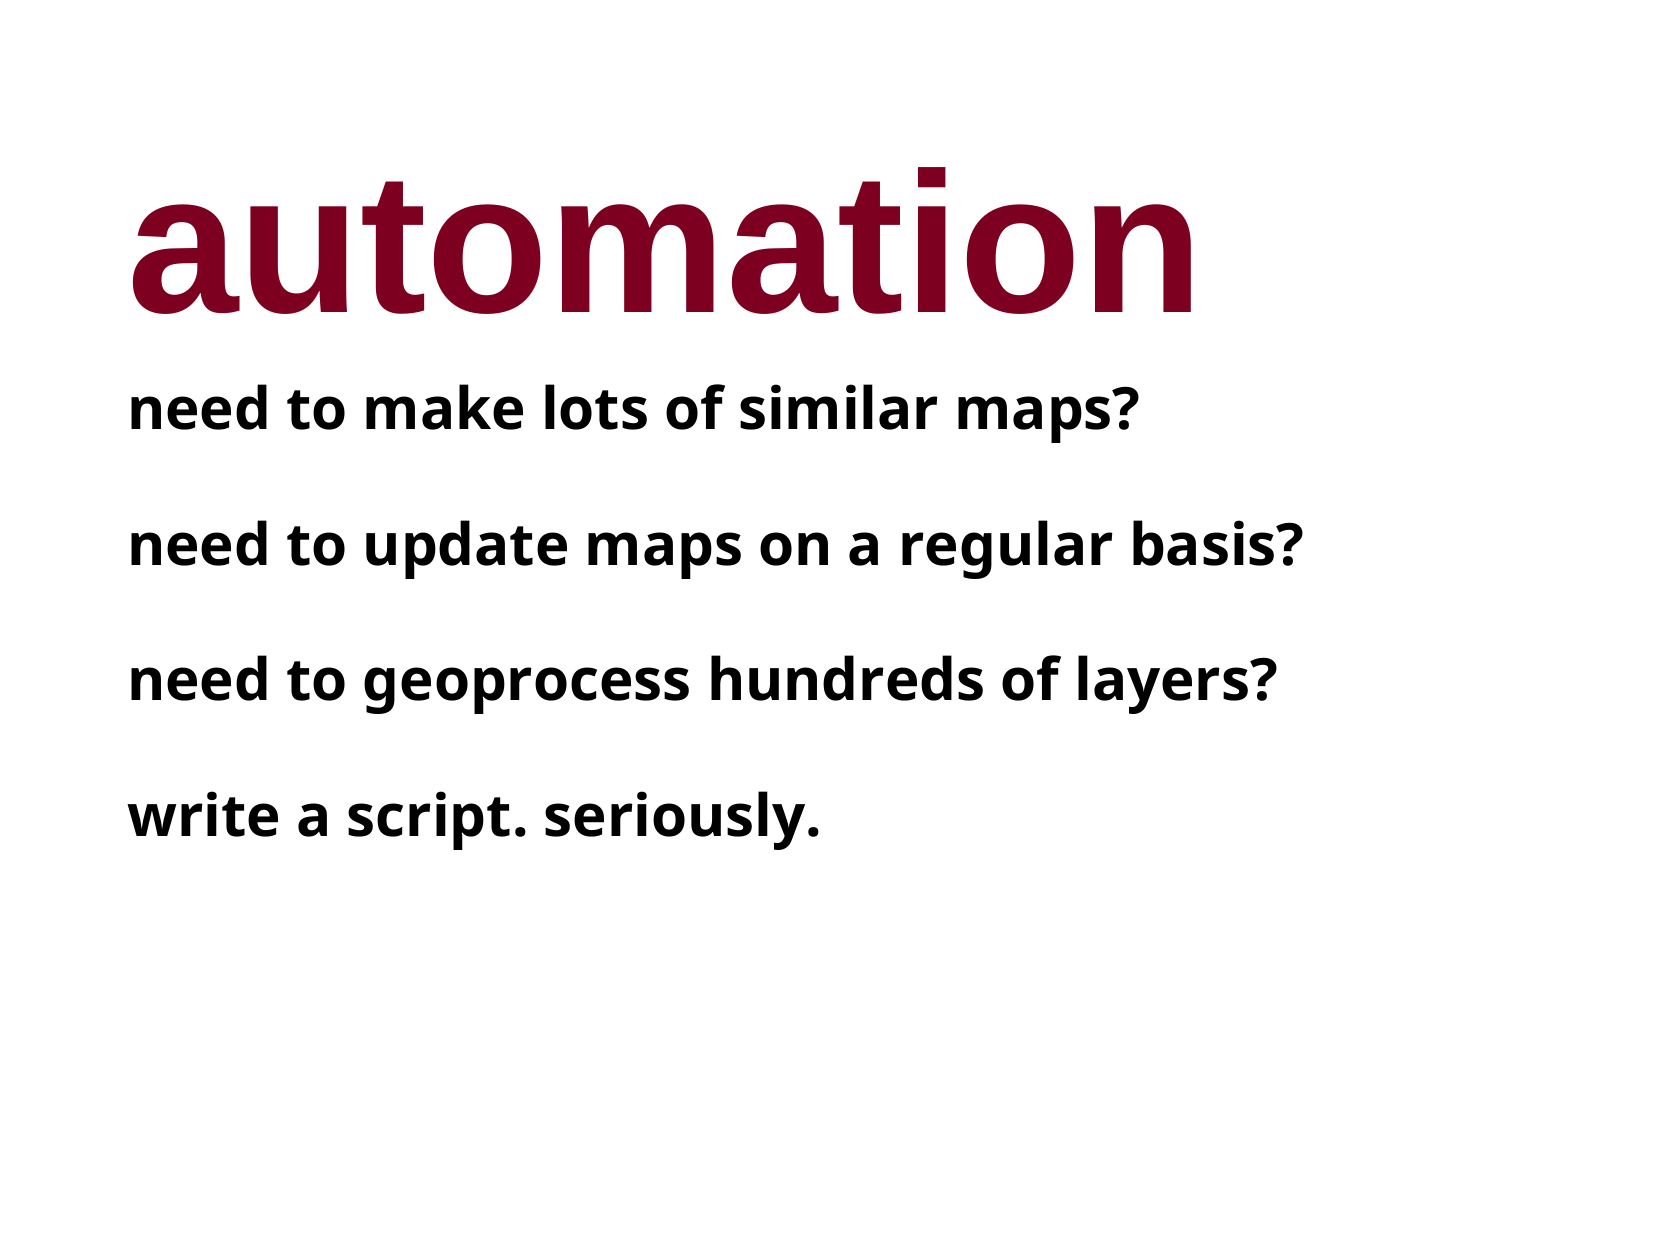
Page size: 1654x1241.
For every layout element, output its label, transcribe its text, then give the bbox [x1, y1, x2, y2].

text_box need to make lots of similar maps? need to update maps on a regular basis? need to geoprocess hundreds of layers? write a script. seriously. [112, 366, 1575, 1088]
text_box automation [112, 112, 1575, 338]
